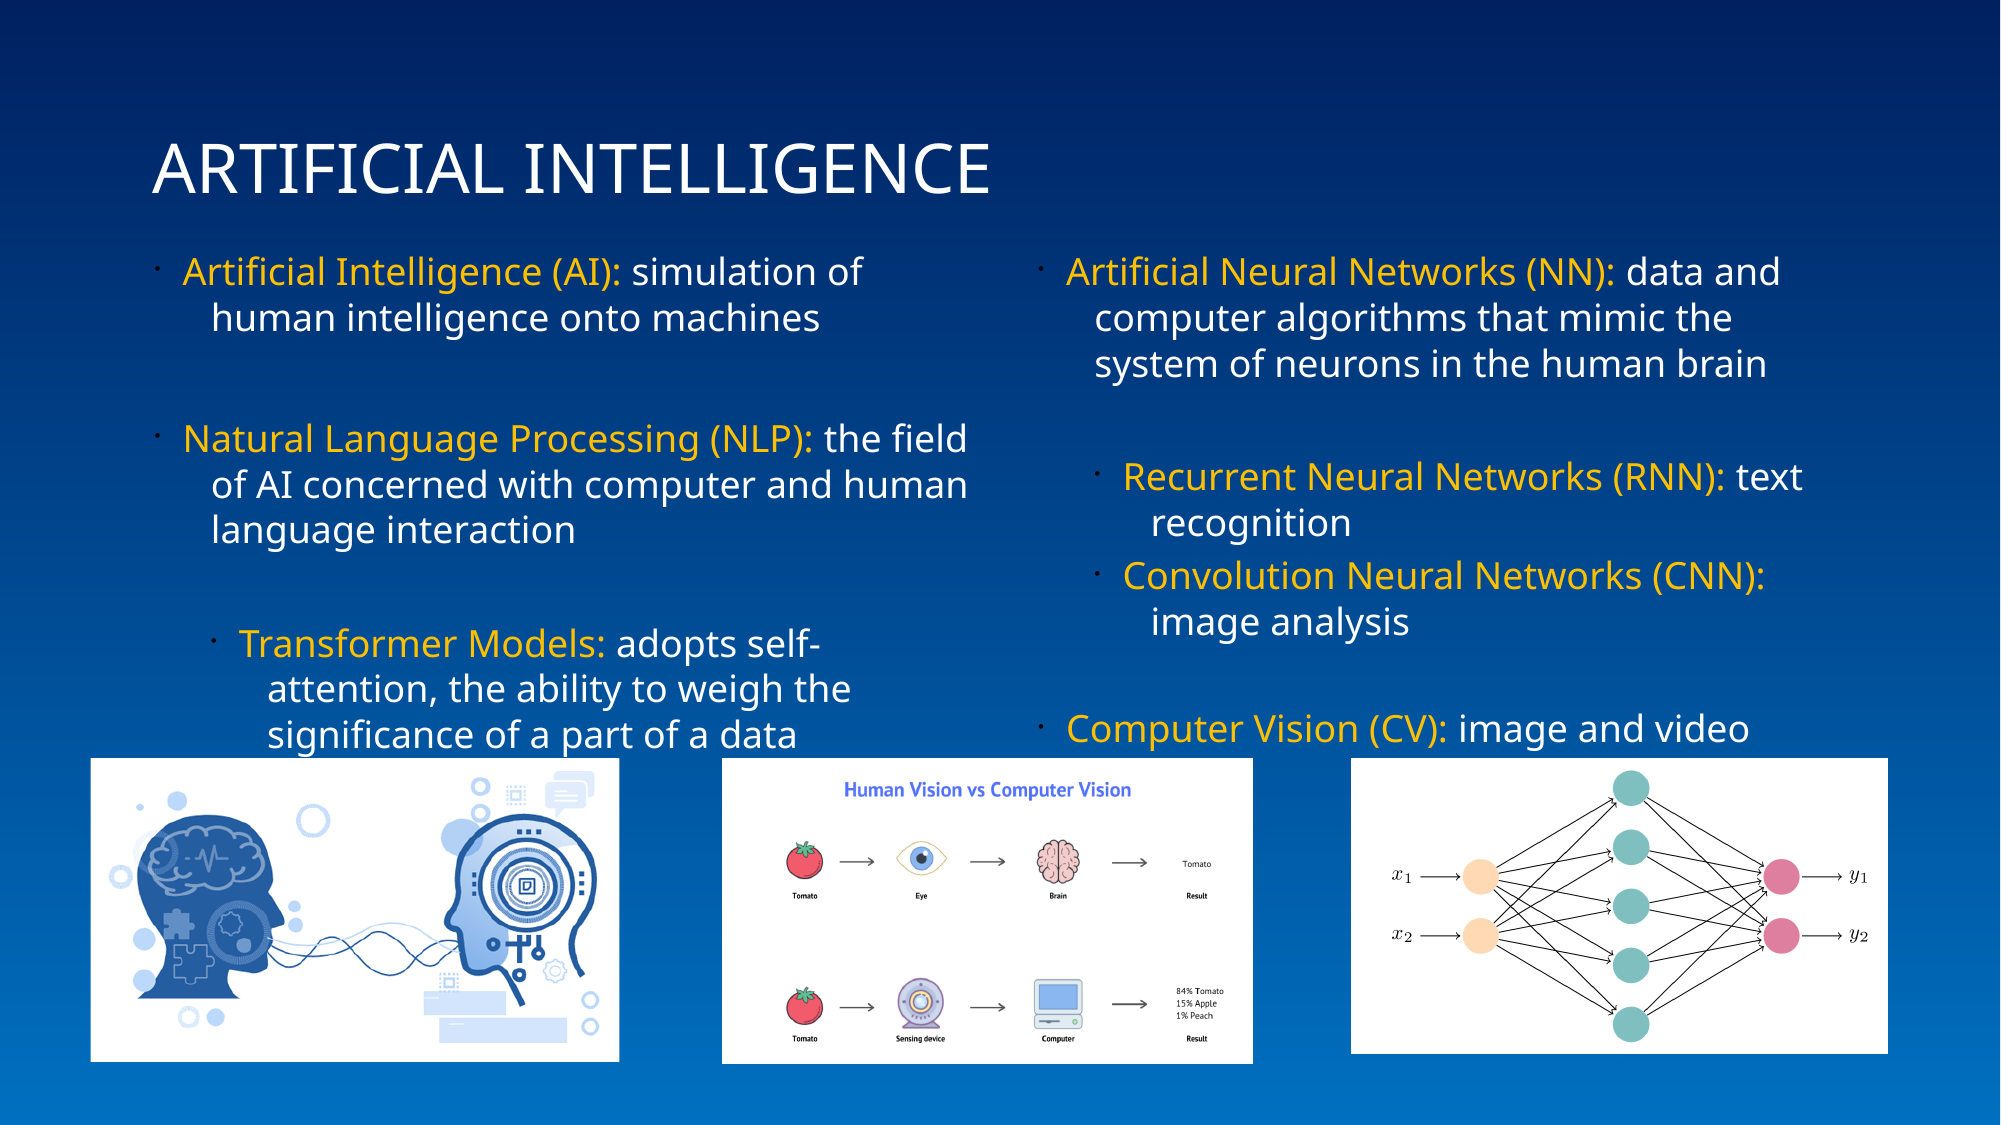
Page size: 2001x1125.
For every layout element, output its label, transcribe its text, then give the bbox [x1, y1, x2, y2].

list Artificial Intelligence (AI): simulation of human intelligence onto machines Natural Language Processing (NLP): the field of AI concerned with computer and human language interaction Transformer Models: adopts self-attention, the ability to weigh the significance of a part of a data [137, 241, 988, 956]
picture [90, 758, 620, 1062]
list Artificial Neural Networks (NN): data and computer algorithms that mimic the system of neurons in the human brain Recurrent Neural Networks (RNN): text recognition Convolution Neural Networks (CNN): image analysis Computer Vision (CV): image and video analysis [1021, 241, 1871, 956]
picture [722, 758, 1253, 1064]
title ARTIFICIAL INTELLIGENCE [137, 59, 1863, 278]
picture [1351, 758, 1888, 1054]
